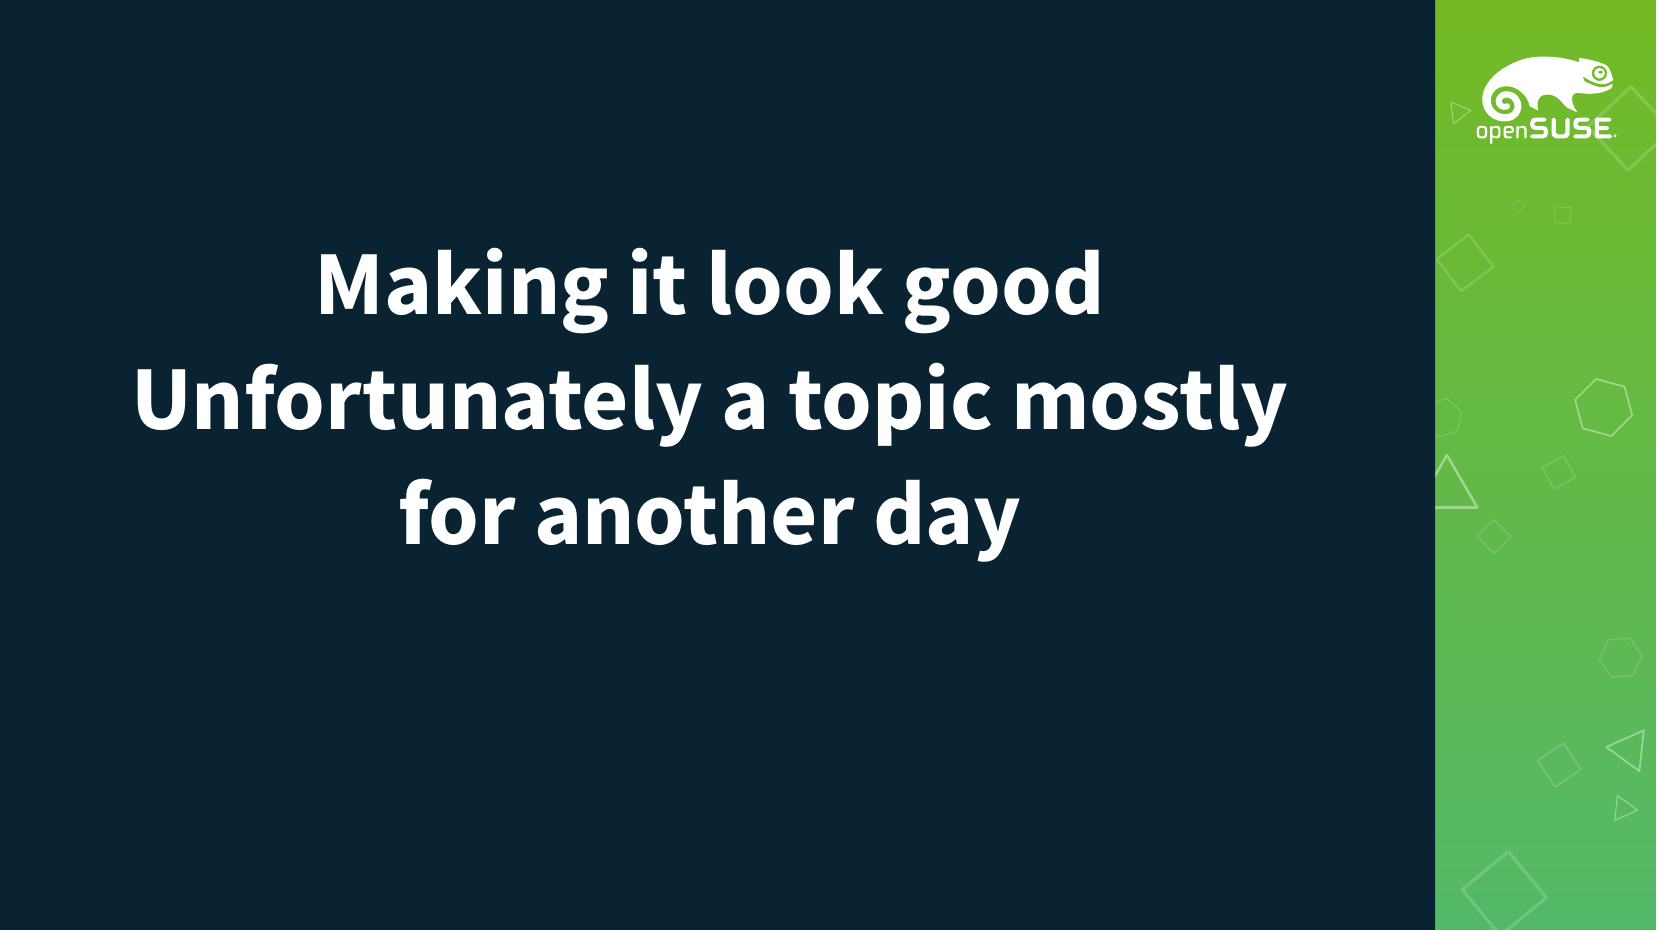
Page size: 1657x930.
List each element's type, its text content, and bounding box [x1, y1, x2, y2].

list Making it look good Unfortunately a topic mostly for another day [82, 37, 1338, 757]
